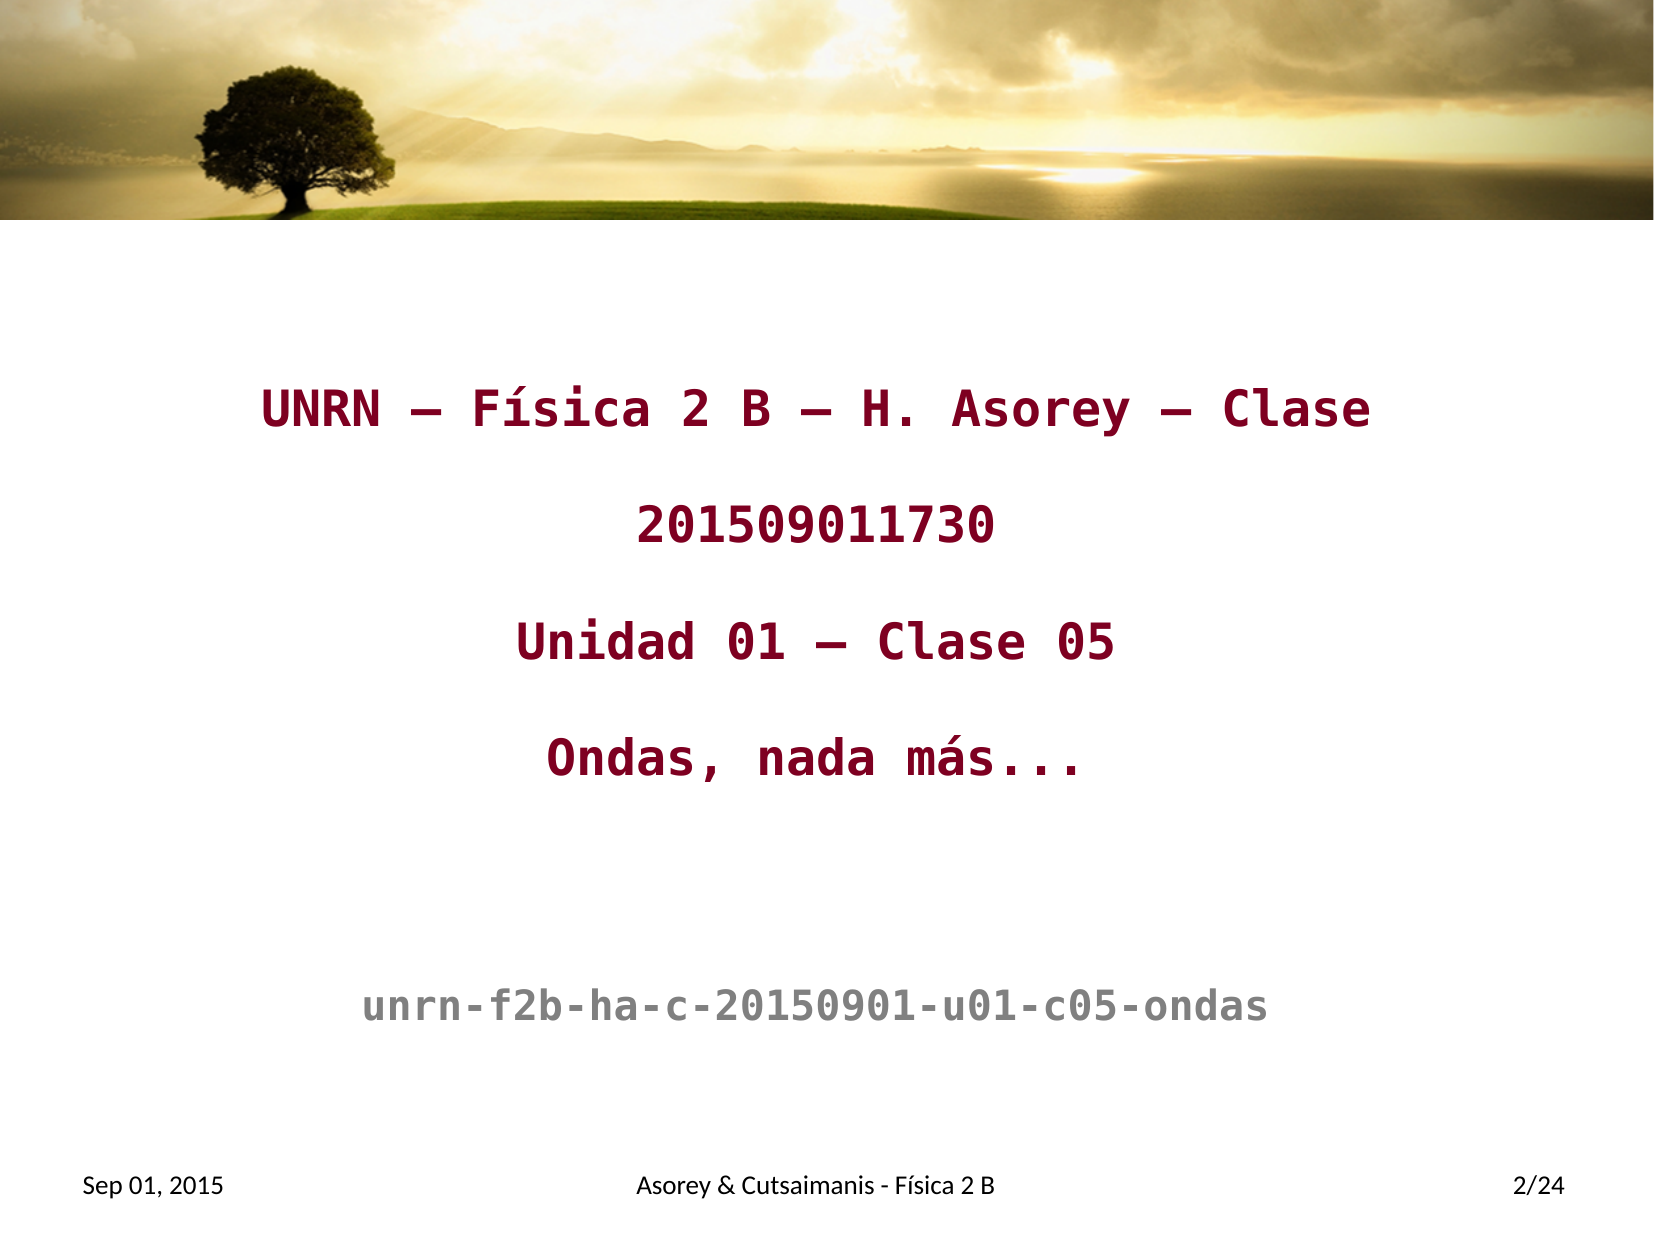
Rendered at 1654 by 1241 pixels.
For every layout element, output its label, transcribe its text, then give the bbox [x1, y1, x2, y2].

picture [0, 0, 1654, 220]
subtitle UNRN – Física 2 B – H. Asorey – Clase 201509011730 Unidad 01 – Clase 05 Ondas, nada más... unrn-f2b-ha-c-20150901-u01-c05-ondas [71, 255, 1561, 1156]
